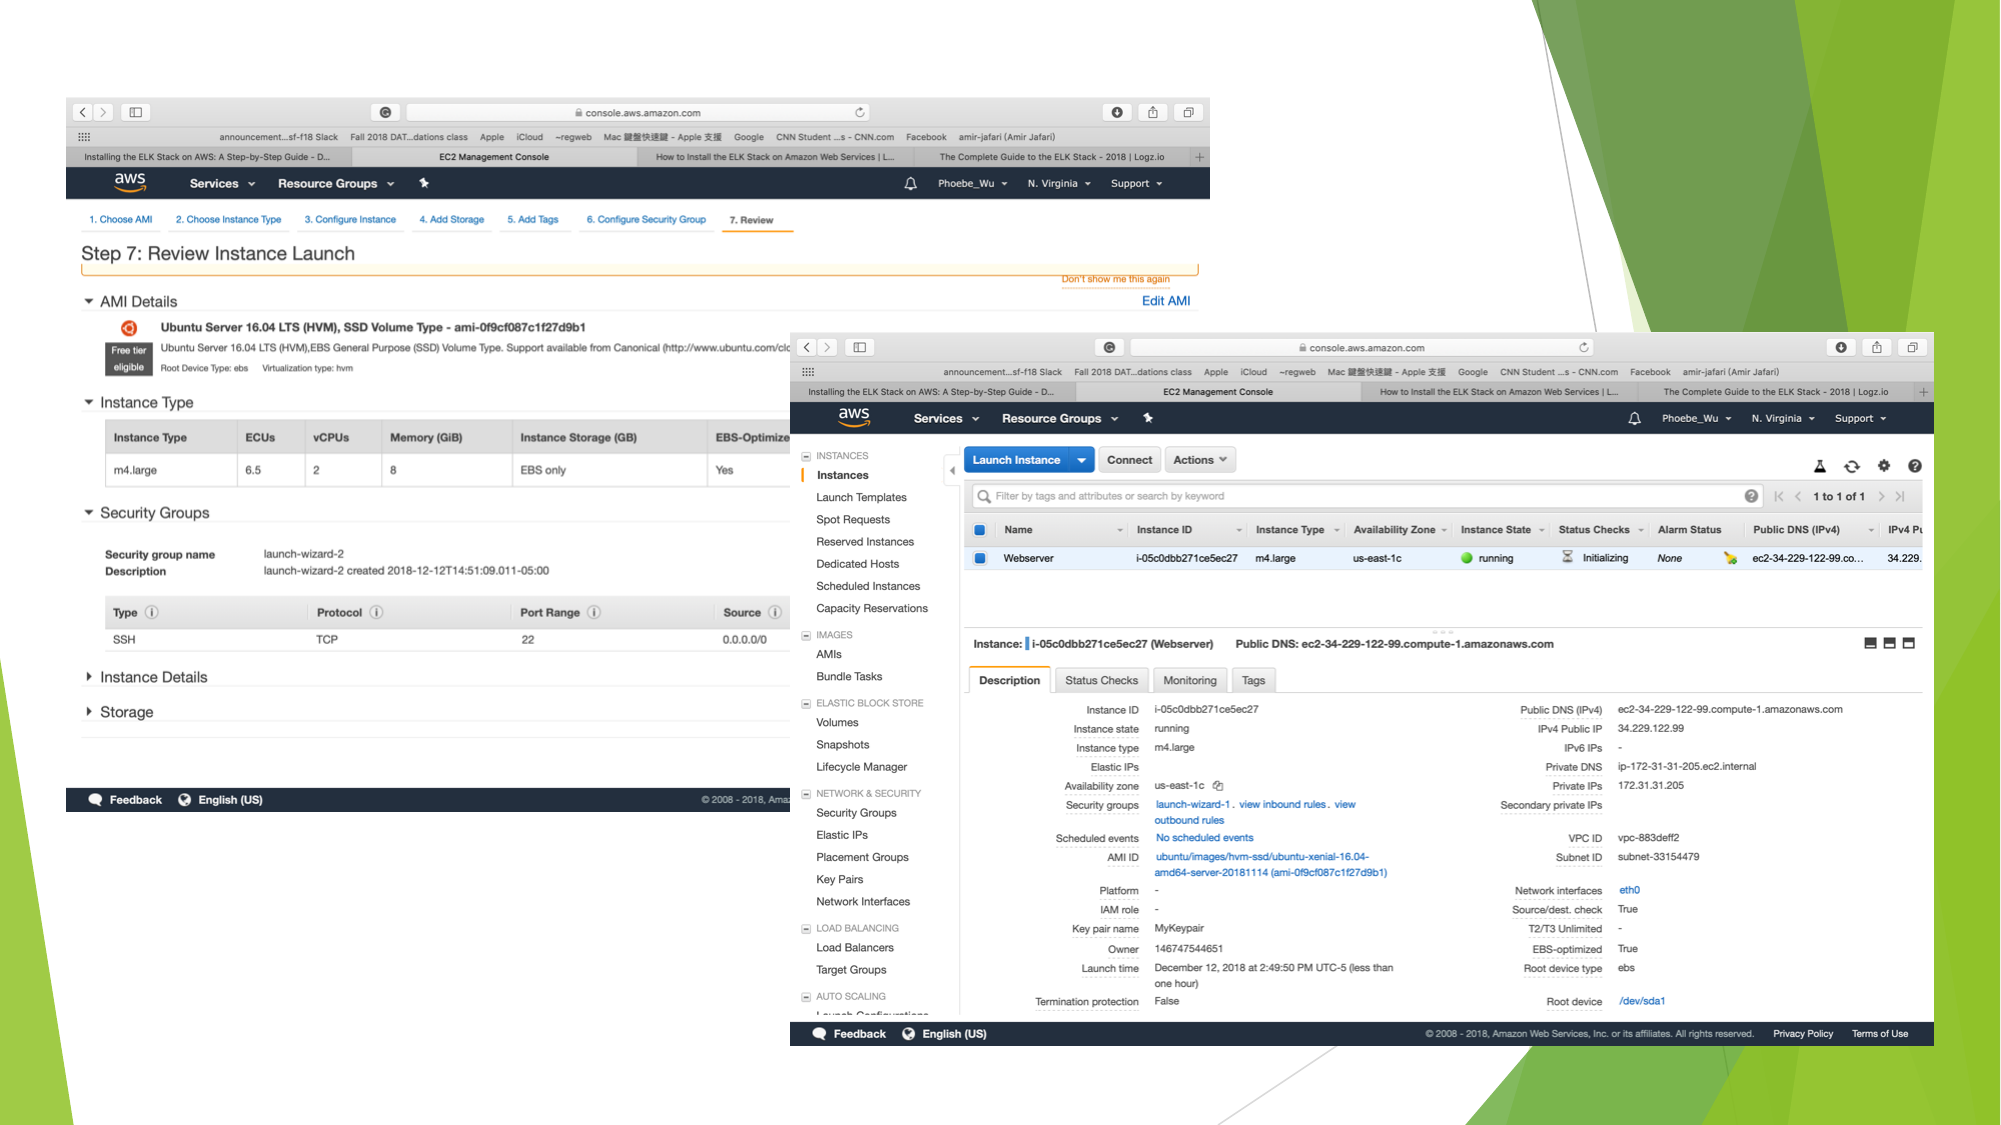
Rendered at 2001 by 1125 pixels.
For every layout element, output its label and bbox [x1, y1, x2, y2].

picture [66, 97, 1934, 1046]
